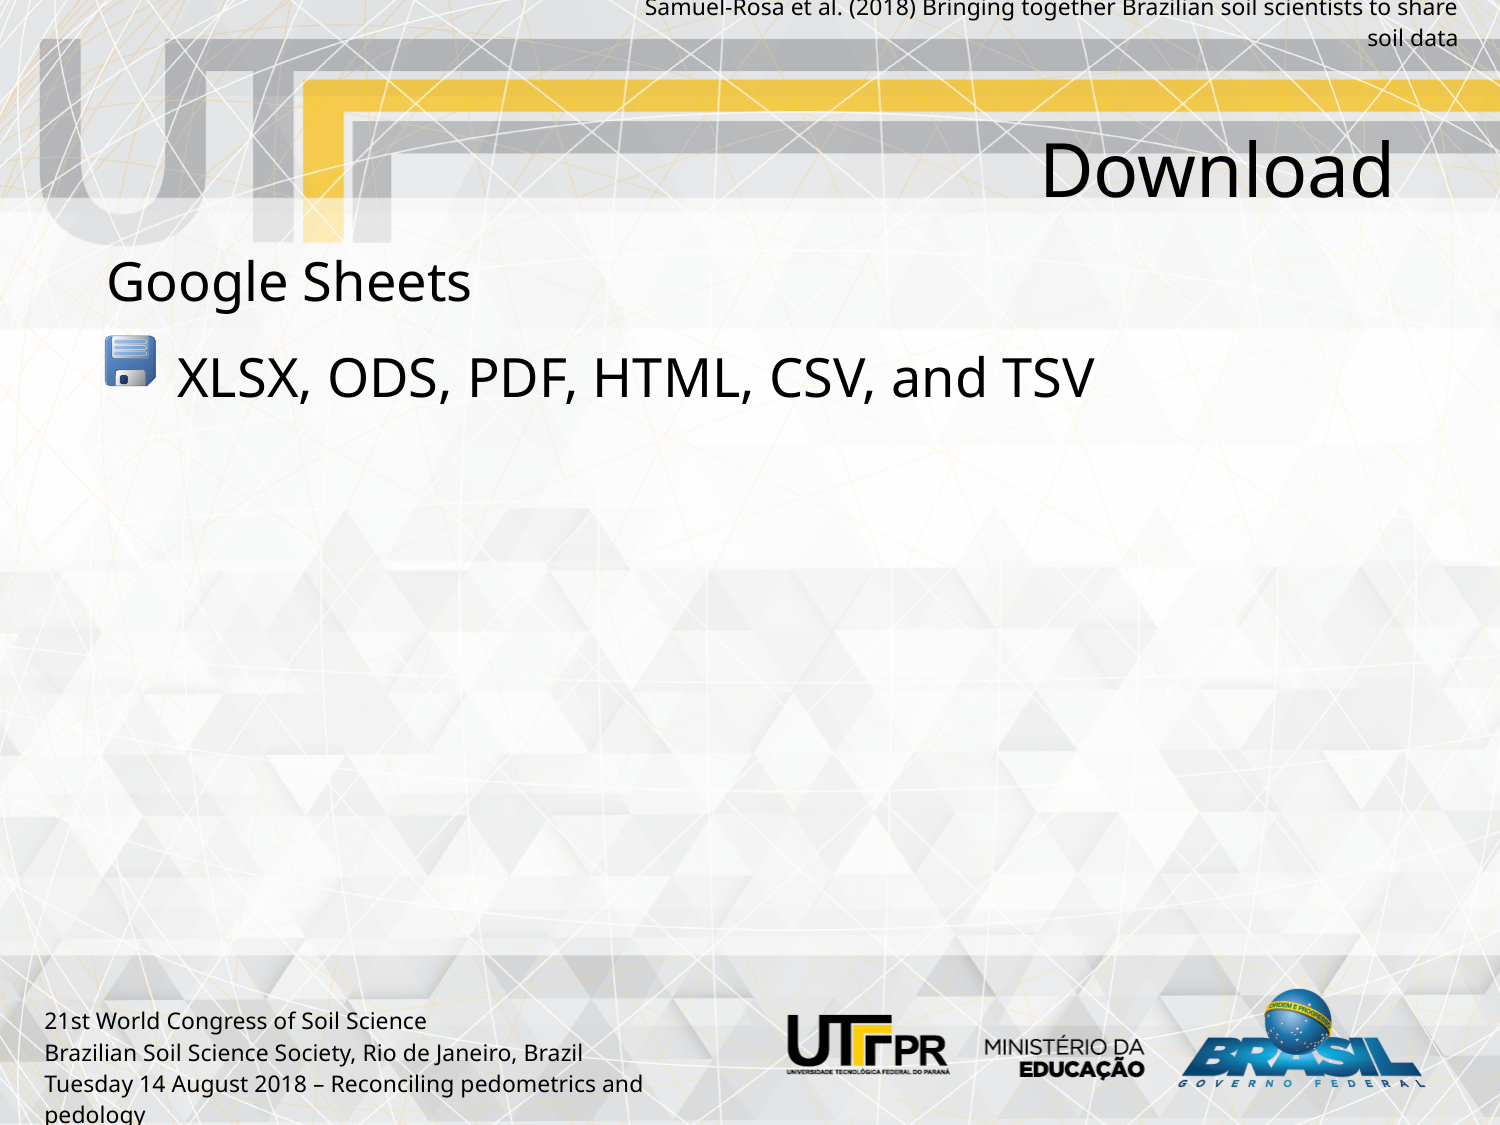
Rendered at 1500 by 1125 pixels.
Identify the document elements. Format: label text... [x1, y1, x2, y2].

text_box Samuel-Rosa et al. (2018) Bringing together Brazilian soil scientists to share soil data [602, 0, 1459, 50]
title Download [102, 60, 1397, 278]
picture [48, 1112, 55, 1122]
list Google Sheets XLSX, ODS, PDF, HTML, CSV, and TSV [106, 248, 1406, 414]
picture [0, 0, 1500, 1125]
picture [122, 1112, 129, 1122]
text_box 21st World Congress of Soil Science Brazilian Soil Science Society, Rio de Janeiro, Brazil Tuesday 14 August 2018 – Reconciling pedometrics and pedology [29, 998, 751, 1105]
